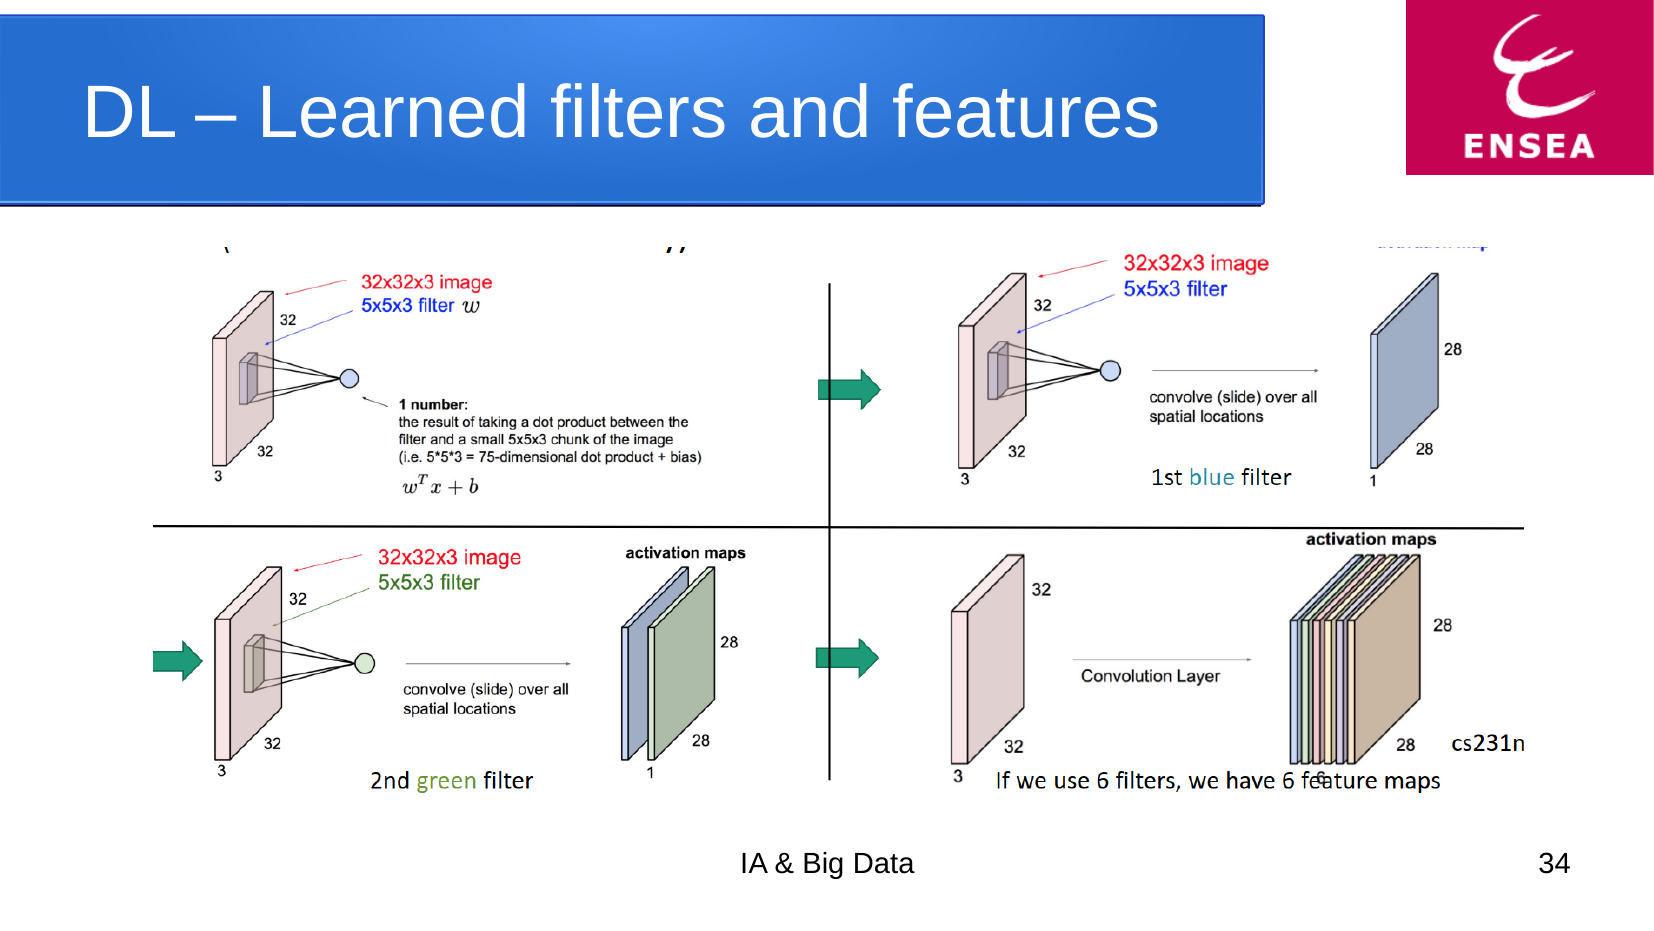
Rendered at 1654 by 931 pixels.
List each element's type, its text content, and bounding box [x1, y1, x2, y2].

picture [153, 247, 1524, 795]
picture [1406, 0, 1654, 175]
title DL – Learned filters and features [82, 35, 1235, 189]
